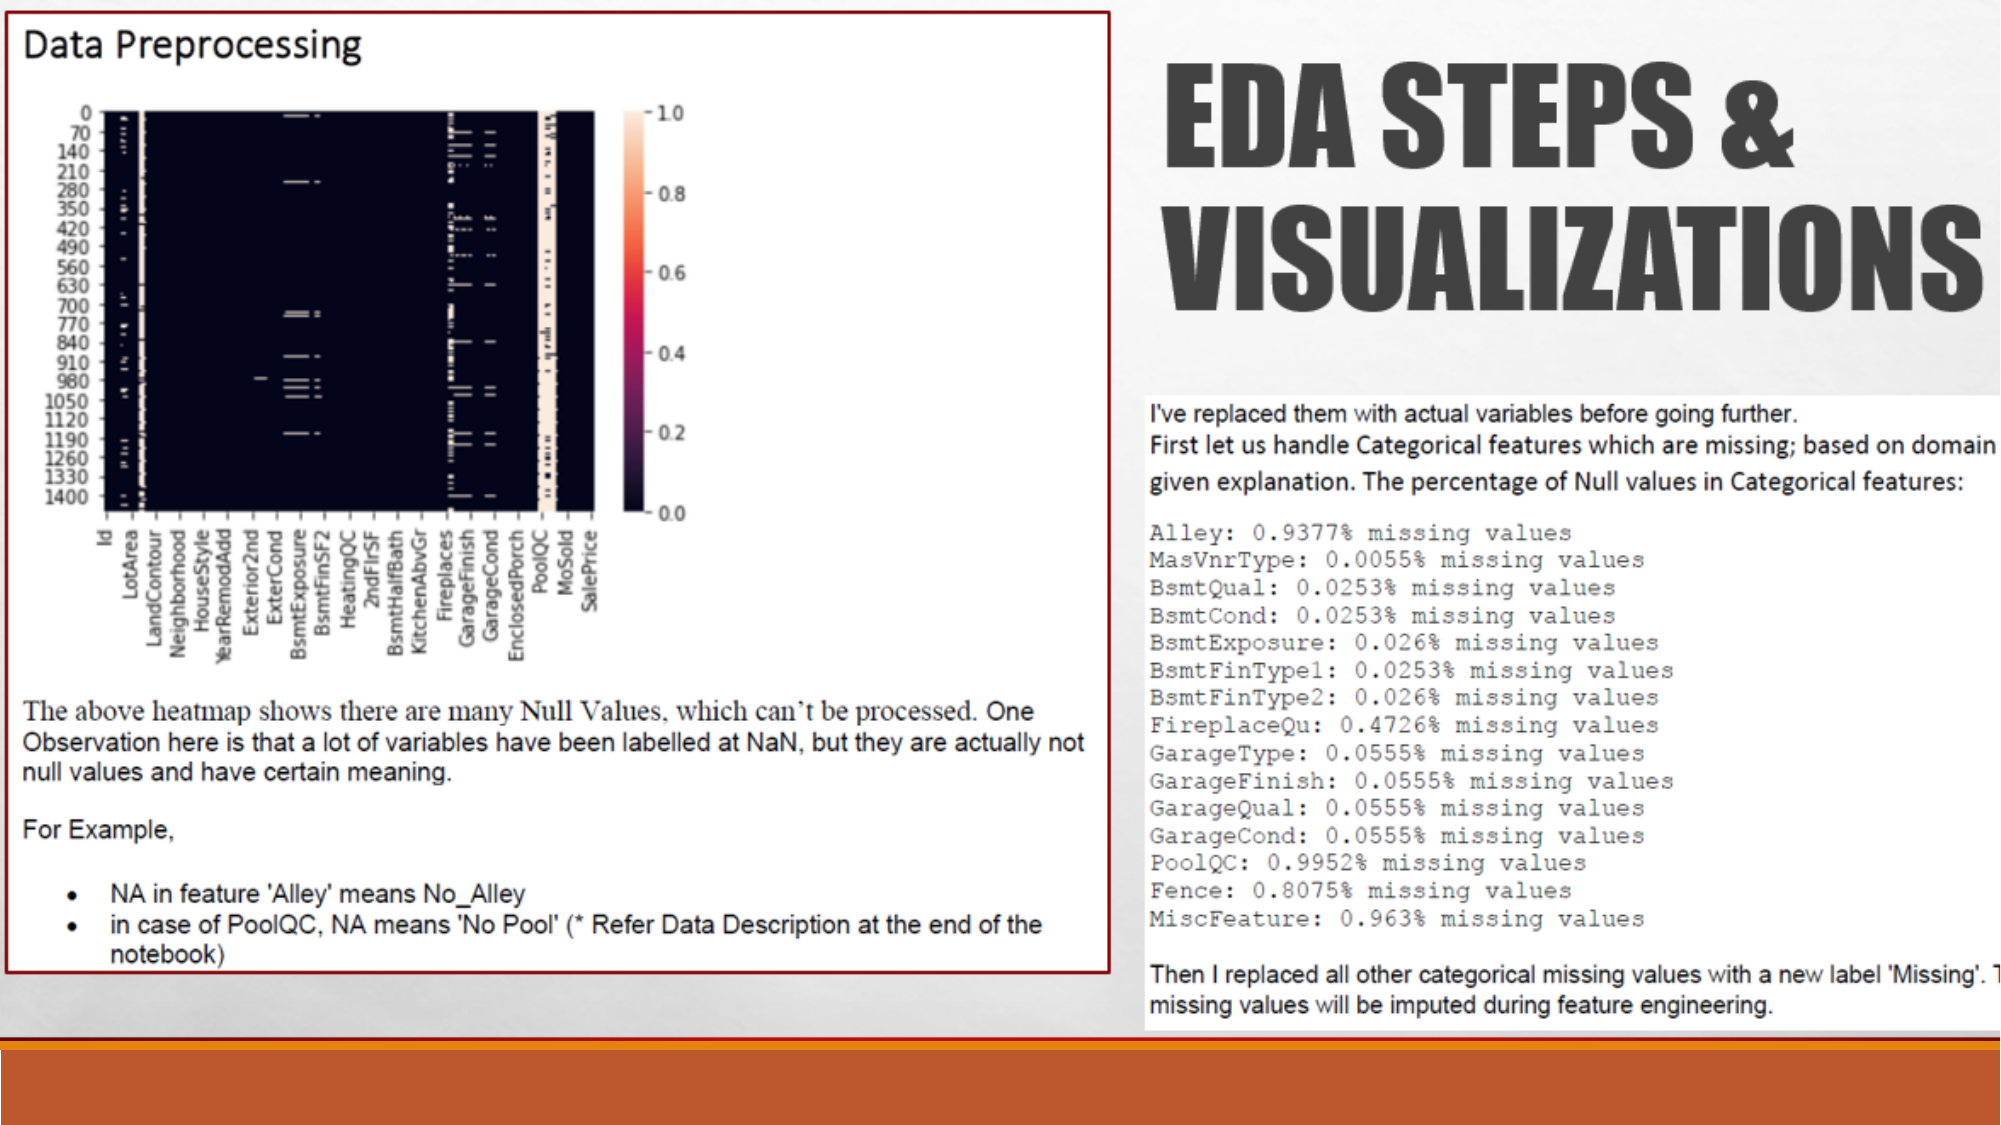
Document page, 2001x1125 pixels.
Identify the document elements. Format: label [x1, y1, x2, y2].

picture [0, 0, 2000, 1041]
text_box [0, 1041, 2000, 1125]
